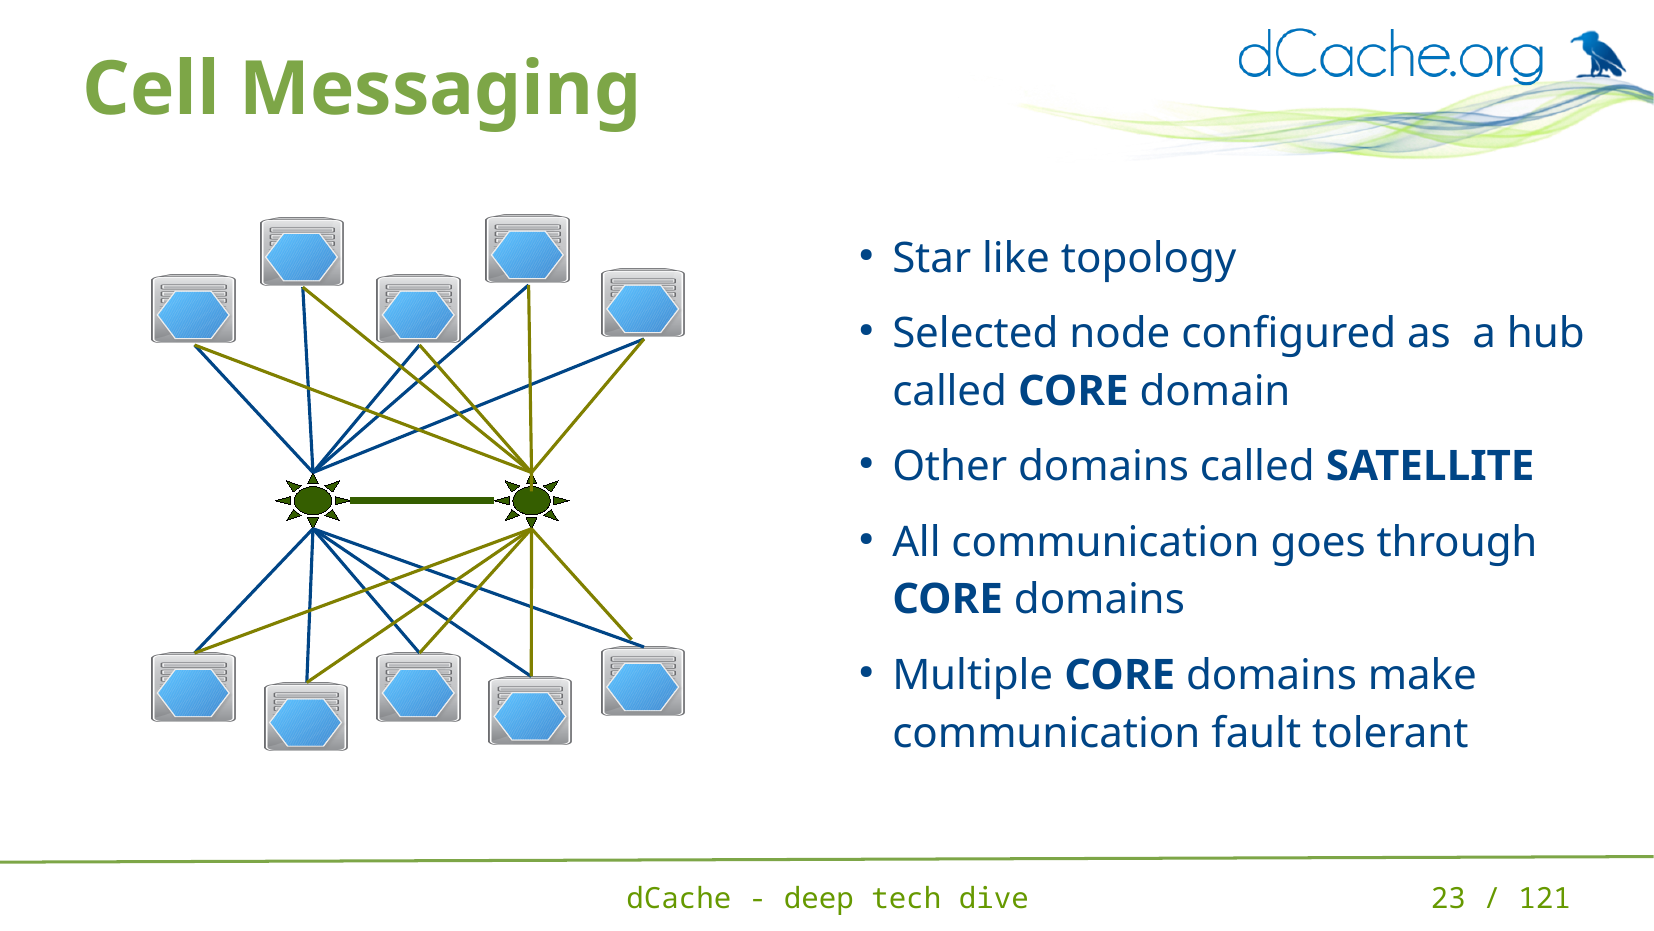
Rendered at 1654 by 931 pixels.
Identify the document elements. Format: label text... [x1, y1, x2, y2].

picture [376, 652, 463, 724]
text_box [512, 486, 551, 515]
text_box [324, 480, 340, 492]
text_box [307, 517, 319, 527]
text_box [294, 486, 332, 515]
picture [956, 16, 1654, 169]
list Star like topology Selected node configured as a hub called CORE domain Other domains called SATELLITE All communication goes through CORE domains Multiple CORE domains make communication fault tolerant [847, 227, 1636, 767]
picture [376, 274, 463, 346]
title Cell Messaging [82, 40, 1605, 131]
text_box [286, 480, 302, 492]
text_box [307, 474, 319, 484]
text_box [526, 517, 537, 527]
text_box [543, 509, 559, 521]
text_box [553, 496, 570, 505]
picture [488, 676, 574, 747]
picture [601, 646, 687, 718]
picture [151, 274, 238, 346]
text_box [505, 480, 520, 492]
text_box [324, 509, 340, 521]
text_box [494, 496, 510, 505]
picture [151, 652, 238, 724]
text_box [505, 509, 520, 521]
text_box [335, 496, 350, 505]
text_box [286, 509, 302, 521]
picture [264, 682, 350, 753]
picture [601, 268, 687, 339]
text_box [275, 496, 291, 505]
text_box [543, 480, 559, 492]
picture [260, 217, 346, 288]
picture [485, 214, 572, 286]
